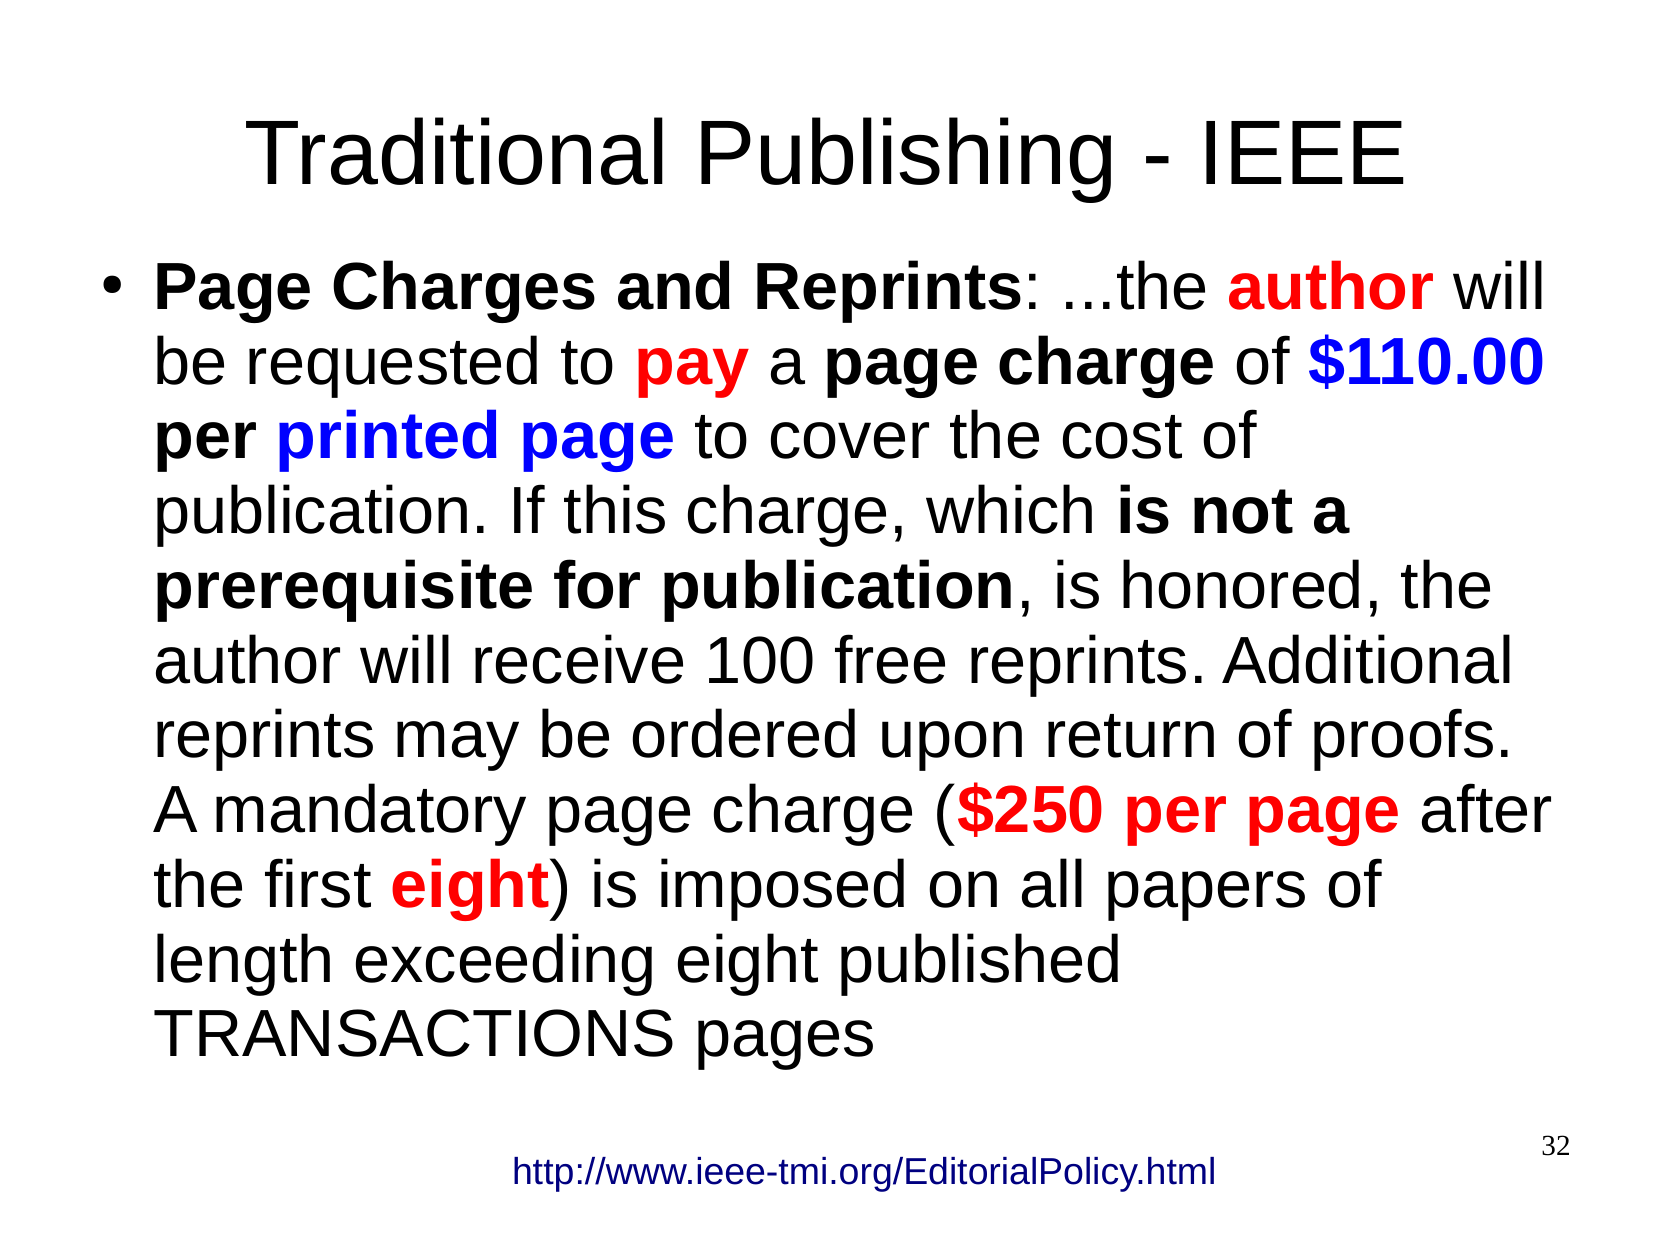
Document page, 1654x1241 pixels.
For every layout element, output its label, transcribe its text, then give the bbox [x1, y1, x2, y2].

title Traditional Publishing - IEEE [82, 56, 1571, 248]
text_box http://www.ieee-tmi.org/EditorialPolicy.html [464, 1142, 1276, 1200]
list Page Charges and Reprints: ...the author will be requested to pay a page charge of $110.00 per printed page to cover the cost of publication. If this charge, which is not a prerequisite for publication, is honored, the author will receive 100 free reprints. Additional reprints may be ordered upon return of proofs. A mandatory page charge ($250 per page after the first eight) is imposed on all papers of length exceeding eight published TRANSACTIONS pages [82, 248, 1571, 1072]
